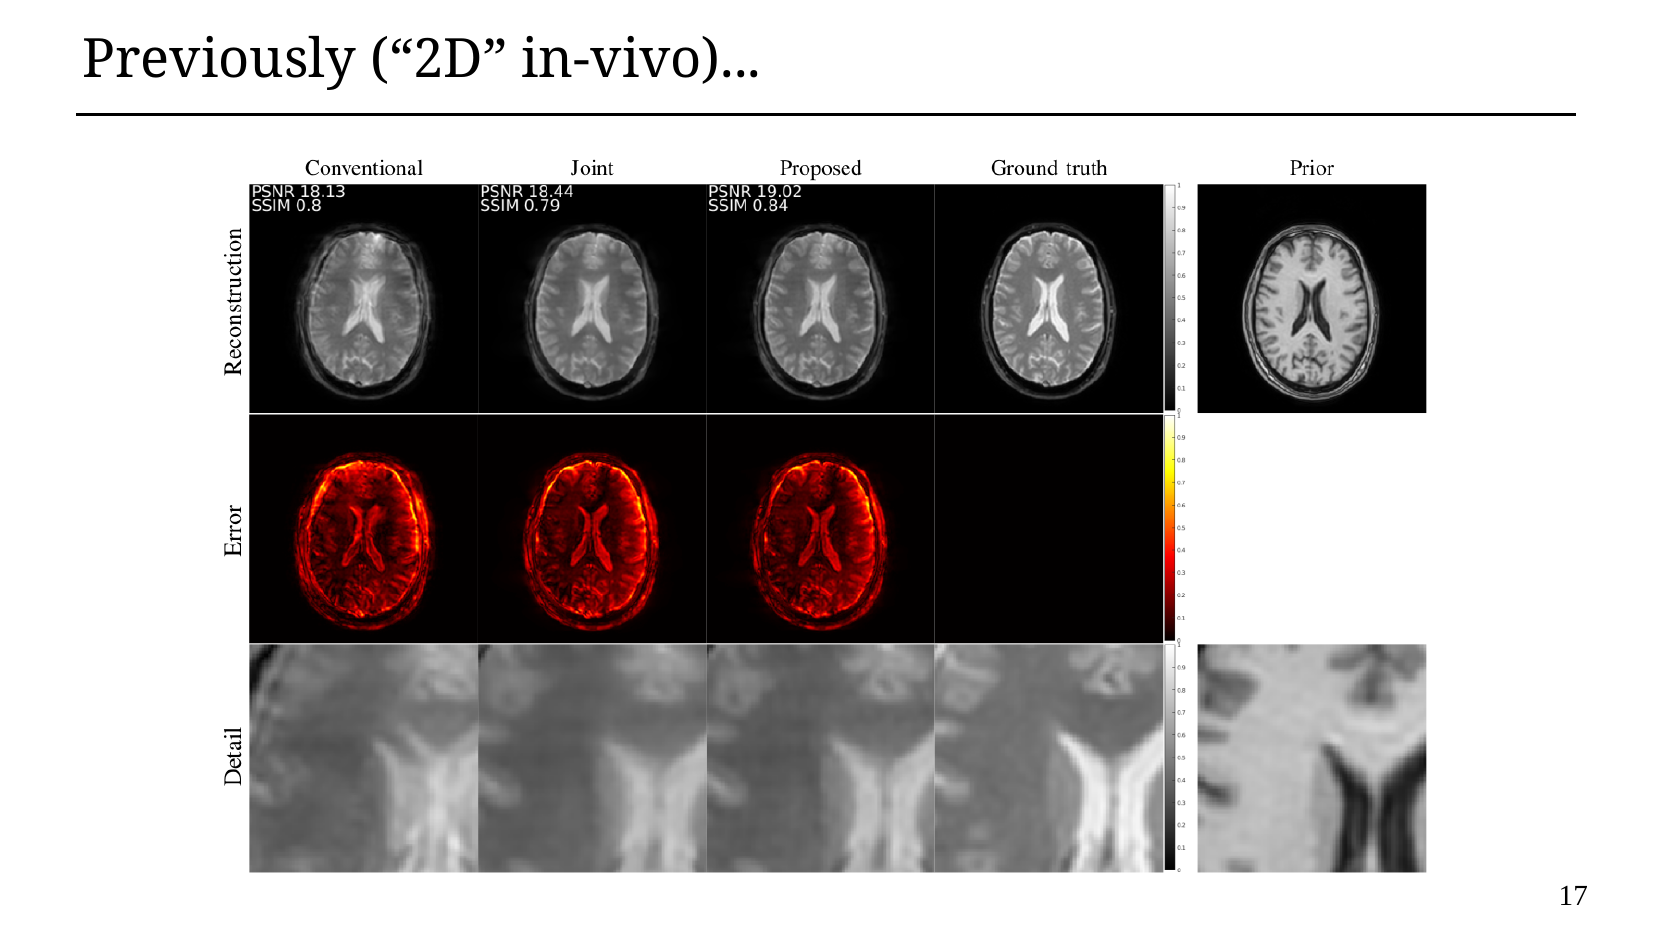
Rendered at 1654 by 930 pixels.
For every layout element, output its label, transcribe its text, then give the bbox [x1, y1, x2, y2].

title Previously (“2D” in-vivo)... [82, 7, 1571, 105]
picture [199, 131, 1454, 895]
